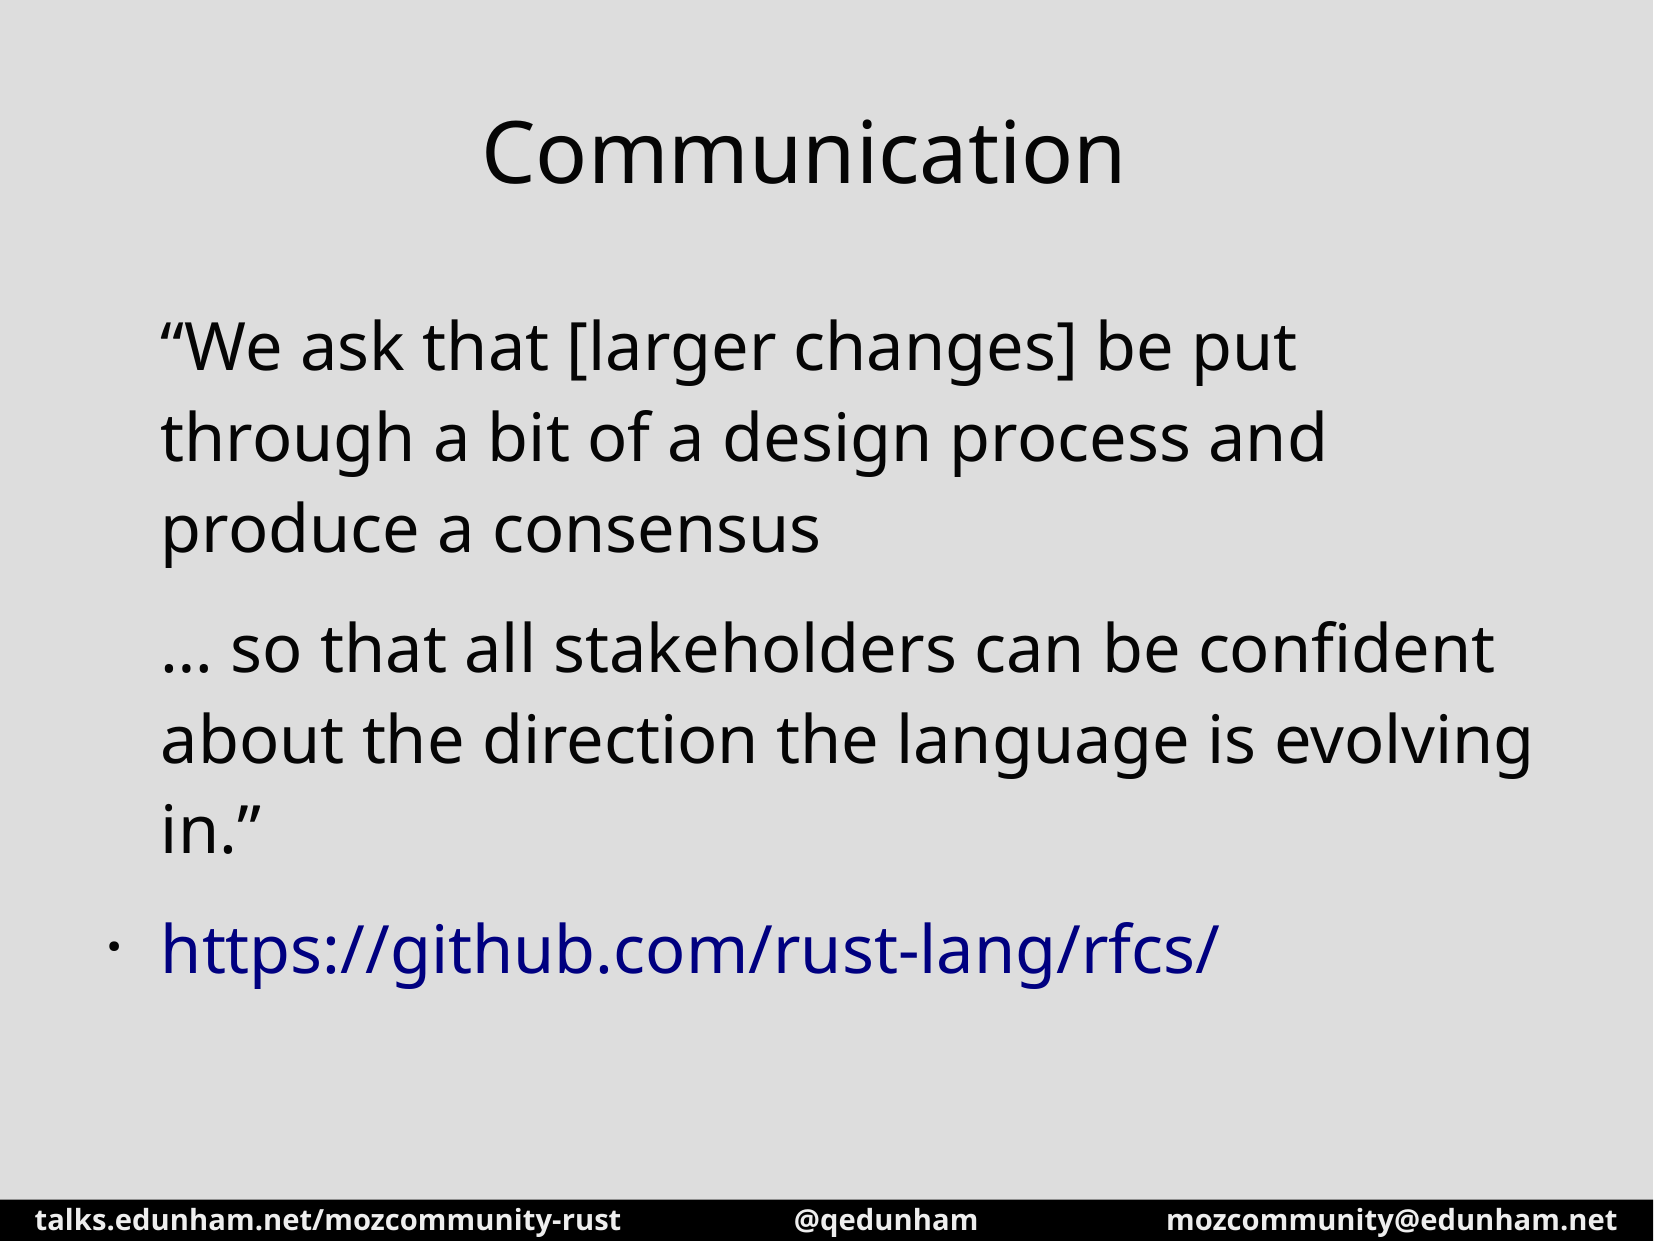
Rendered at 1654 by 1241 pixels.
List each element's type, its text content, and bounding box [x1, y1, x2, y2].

list “We ask that [larger changes] be put through a bit of a design process and produce a consensus … so that all stakeholders can be confident about the direction the language is evolving in.” https://github.com/rust-lang/rfcs/ [90, 299, 1546, 1019]
title Communication [15, 47, 1594, 253]
